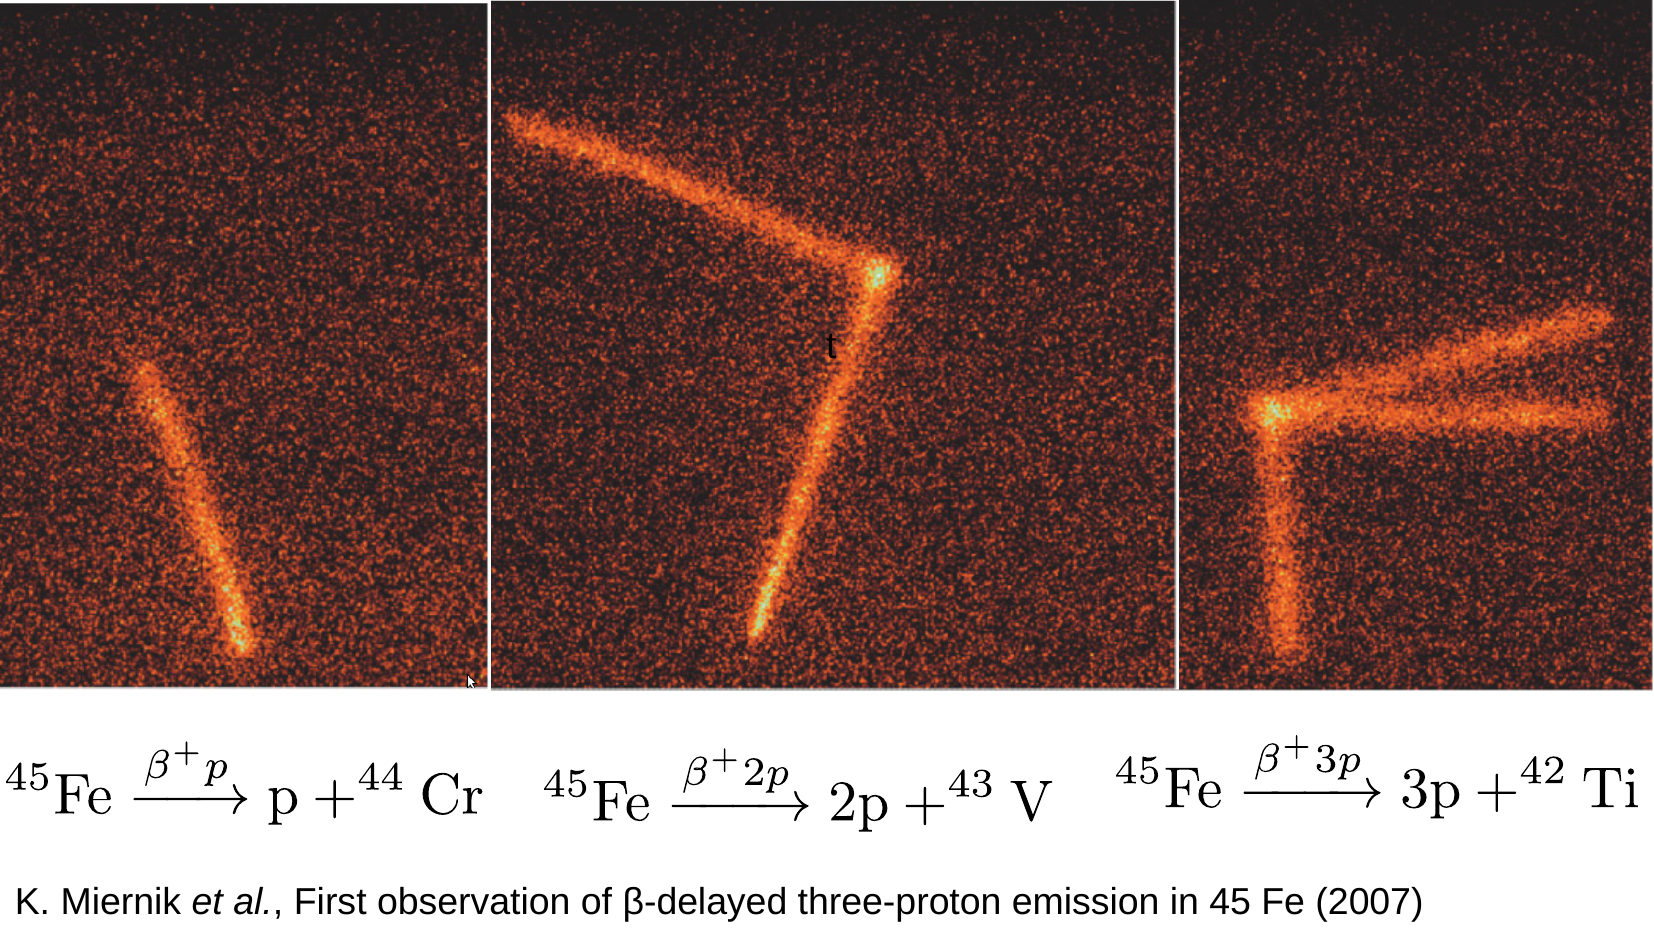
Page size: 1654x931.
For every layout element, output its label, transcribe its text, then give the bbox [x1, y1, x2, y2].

text_box [972, 769, 992, 798]
text_box [765, 767, 789, 793]
text_box K. Miernik et al., First observation of β-delayed three-proton emission in 45 Fe (2007) [0, 873, 1506, 931]
text_box [174, 741, 199, 766]
text_box [1430, 781, 1460, 819]
text_box [462, 787, 483, 814]
text_box [683, 756, 708, 793]
text_box [30, 762, 49, 791]
text_box [1402, 768, 1427, 809]
text_box [1545, 756, 1564, 784]
text_box [268, 787, 298, 825]
text_box [55, 774, 89, 814]
text_box [1165, 767, 1200, 808]
text_box [422, 772, 458, 815]
text_box [831, 782, 855, 821]
text_box [1198, 781, 1221, 808]
text_box [1627, 768, 1635, 775]
text_box [133, 784, 248, 815]
text_box [1583, 768, 1622, 808]
text_box [1520, 756, 1541, 784]
text_box [745, 758, 764, 785]
text_box [1284, 734, 1309, 760]
text_box [381, 762, 402, 790]
text_box [6, 762, 26, 790]
text_box [544, 769, 565, 797]
text_box [1316, 744, 1336, 773]
text_box [1625, 781, 1638, 808]
text_box [671, 790, 809, 822]
text_box [88, 787, 111, 815]
text_box [593, 781, 628, 821]
text_box [358, 762, 379, 790]
text_box [712, 748, 737, 773]
text_box [949, 769, 970, 797]
text_box [1243, 777, 1381, 808]
text_box [1477, 773, 1517, 813]
picture [0, 0, 1654, 691]
text_box [1337, 753, 1361, 780]
text_box [858, 794, 888, 832]
text_box [1116, 756, 1136, 784]
text_box [204, 760, 228, 786]
text_box [568, 769, 587, 798]
text_box [145, 749, 169, 786]
text_box [1255, 743, 1279, 780]
text_box [1140, 756, 1159, 785]
text_box [626, 794, 649, 822]
text_box [1010, 781, 1053, 822]
text_box [315, 779, 354, 819]
text_box [905, 786, 945, 826]
